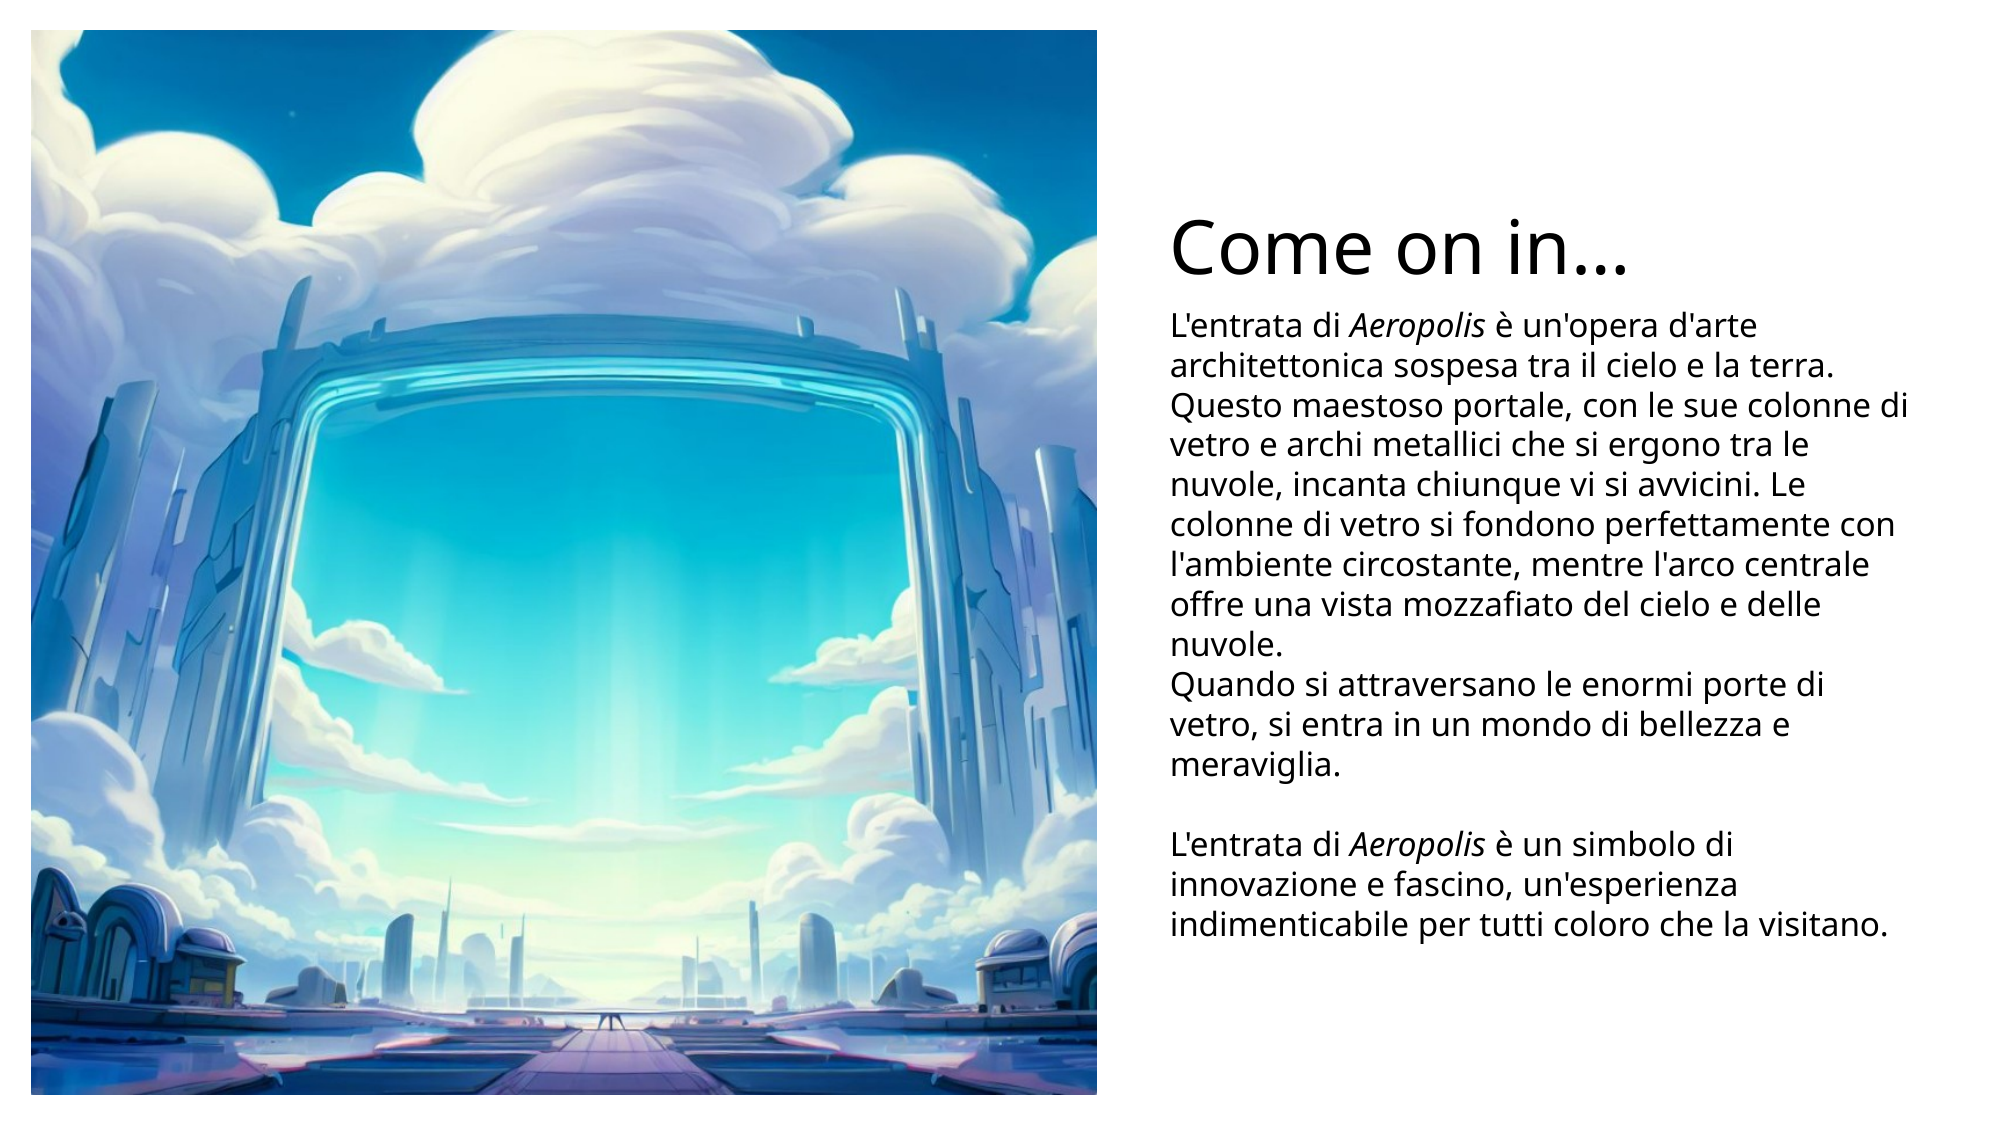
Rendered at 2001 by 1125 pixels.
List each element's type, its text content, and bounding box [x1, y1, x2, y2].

text_box Come on in… [1155, 192, 1734, 297]
text_box L'entrata di Aeropolis è un'opera d'arte architettonica sospesa tra il cielo e la terra. Questo maestoso portale, con le sue colonne di vetro e archi metallici che si ergono tra le nuvole, incanta chiunque vi si avvicini. Le colonne di vetro si fondono perfettamente con l'ambiente circostante, mentre l'arco centrale offre una vista mozzafiato del cielo e delle nuvole. Quando si attraversano le enormi porte di vetro, si entra in un mondo di bellezza e meraviglia. L'entrata di Aeropolis è un simbolo di innovazione e fascino, un'esperienza indimenticabile per tutti coloro che la visitano. [1154, 296, 1933, 951]
picture [31, 30, 1097, 1095]
picture [781, 30, 1097, 143]
picture [147, 30, 461, 80]
